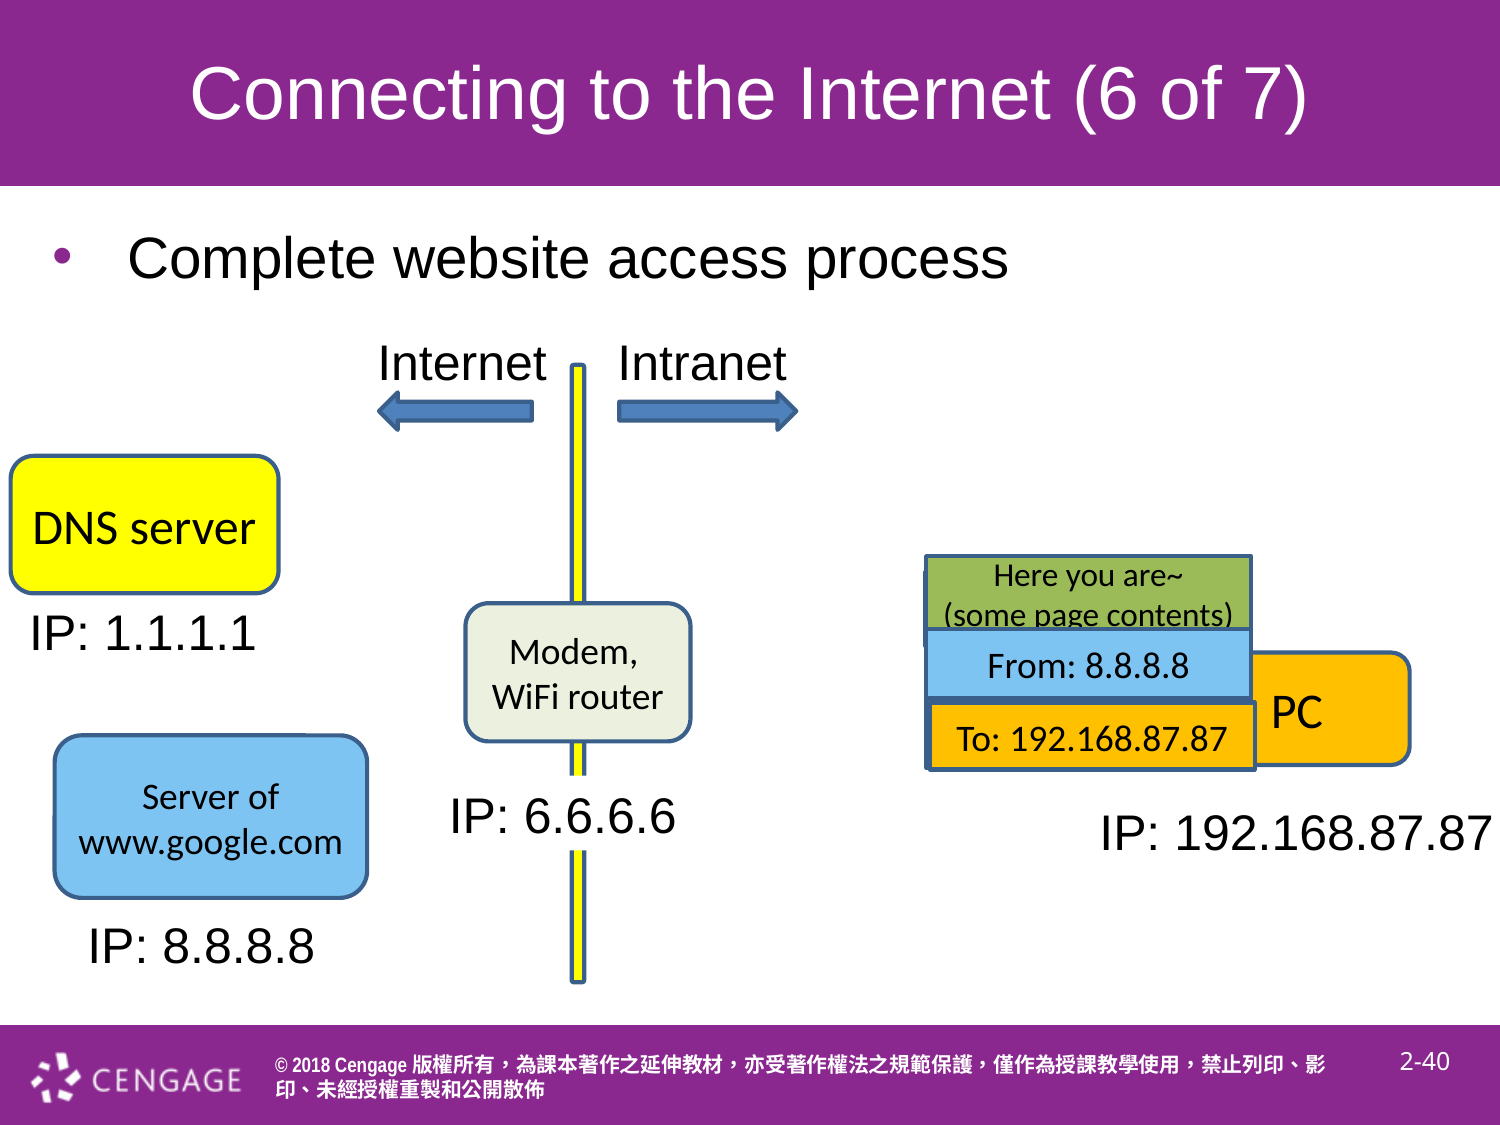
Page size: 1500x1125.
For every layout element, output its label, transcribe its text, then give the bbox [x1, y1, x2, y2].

text_box Here you are~ (some page contents) [926, 556, 1252, 629]
text_box IP: 192.168.87.87 [1084, 793, 1500, 869]
text_box To: 6.6.6.6 [926, 698, 1252, 768]
text_box From: 8.8.8.8 [926, 629, 1252, 698]
title Connecting to the Internet (6 of 7) [7, 4, 1493, 175]
text_box PC [1252, 652, 1410, 766]
text_box [571, 851, 585, 983]
text_box Modem, WiFi router [465, 603, 691, 742]
list Complete website access process [37, 212, 1475, 325]
text_box IP: 1.1.1.1 [14, 593, 273, 669]
text_box To: 192.168.87.87 [929, 702, 1255, 770]
text_box Intranet [602, 322, 803, 398]
text_box [571, 742, 585, 775]
text_box [571, 364, 585, 603]
text_box DNS server [10, 455, 279, 593]
text_box [379, 398, 532, 430]
text_box IP: 8.8.8.8 [72, 906, 331, 982]
text_box [619, 392, 797, 430]
text_box Internet [362, 322, 562, 398]
text_box Server of www.google.com [54, 735, 368, 898]
text_box IP: 6.6.6.6 [433, 775, 692, 851]
picture [21, 1043, 246, 1111]
